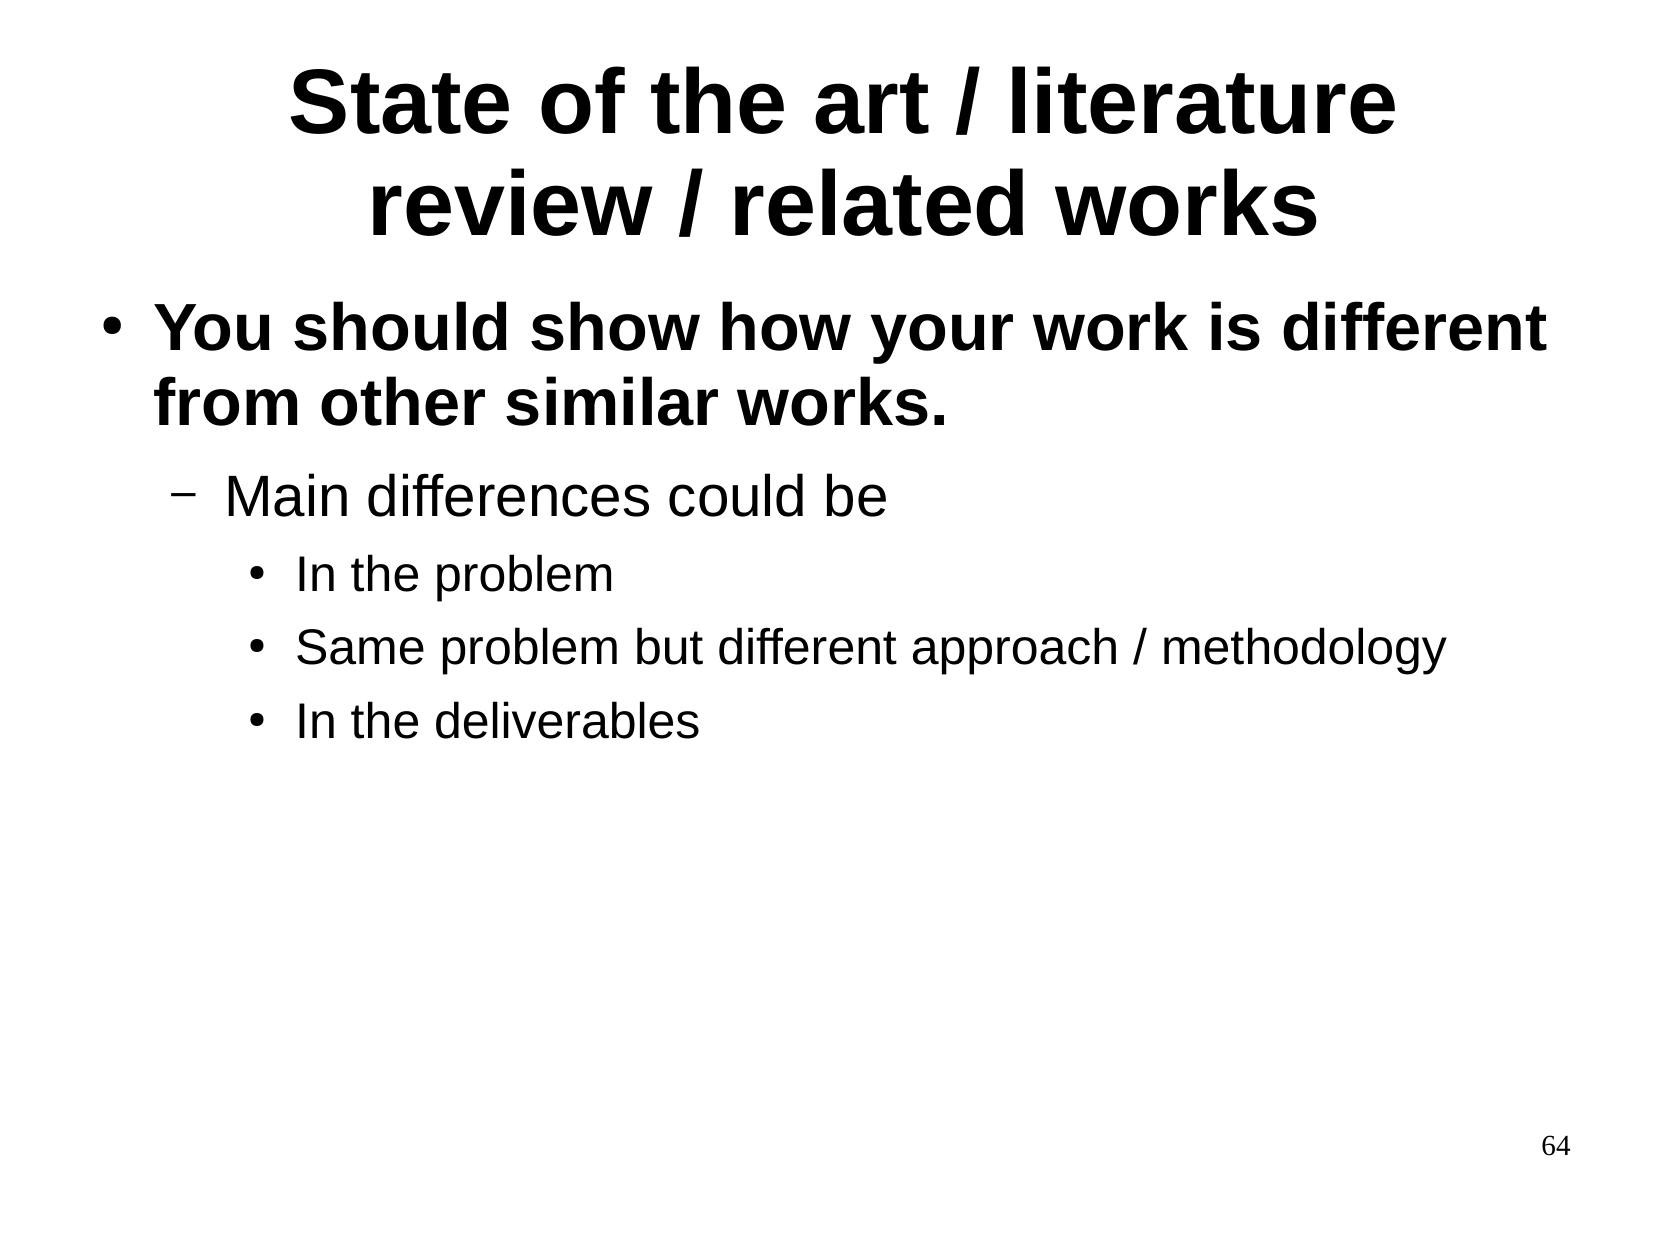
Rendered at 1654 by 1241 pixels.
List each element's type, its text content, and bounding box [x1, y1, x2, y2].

title State of the art / literature review / related works [82, 49, 1571, 257]
list You should show how your work is different from other similar works. Main differences could be In the problem Same problem but different approach / methodology In the deliverables [82, 290, 1571, 1010]
